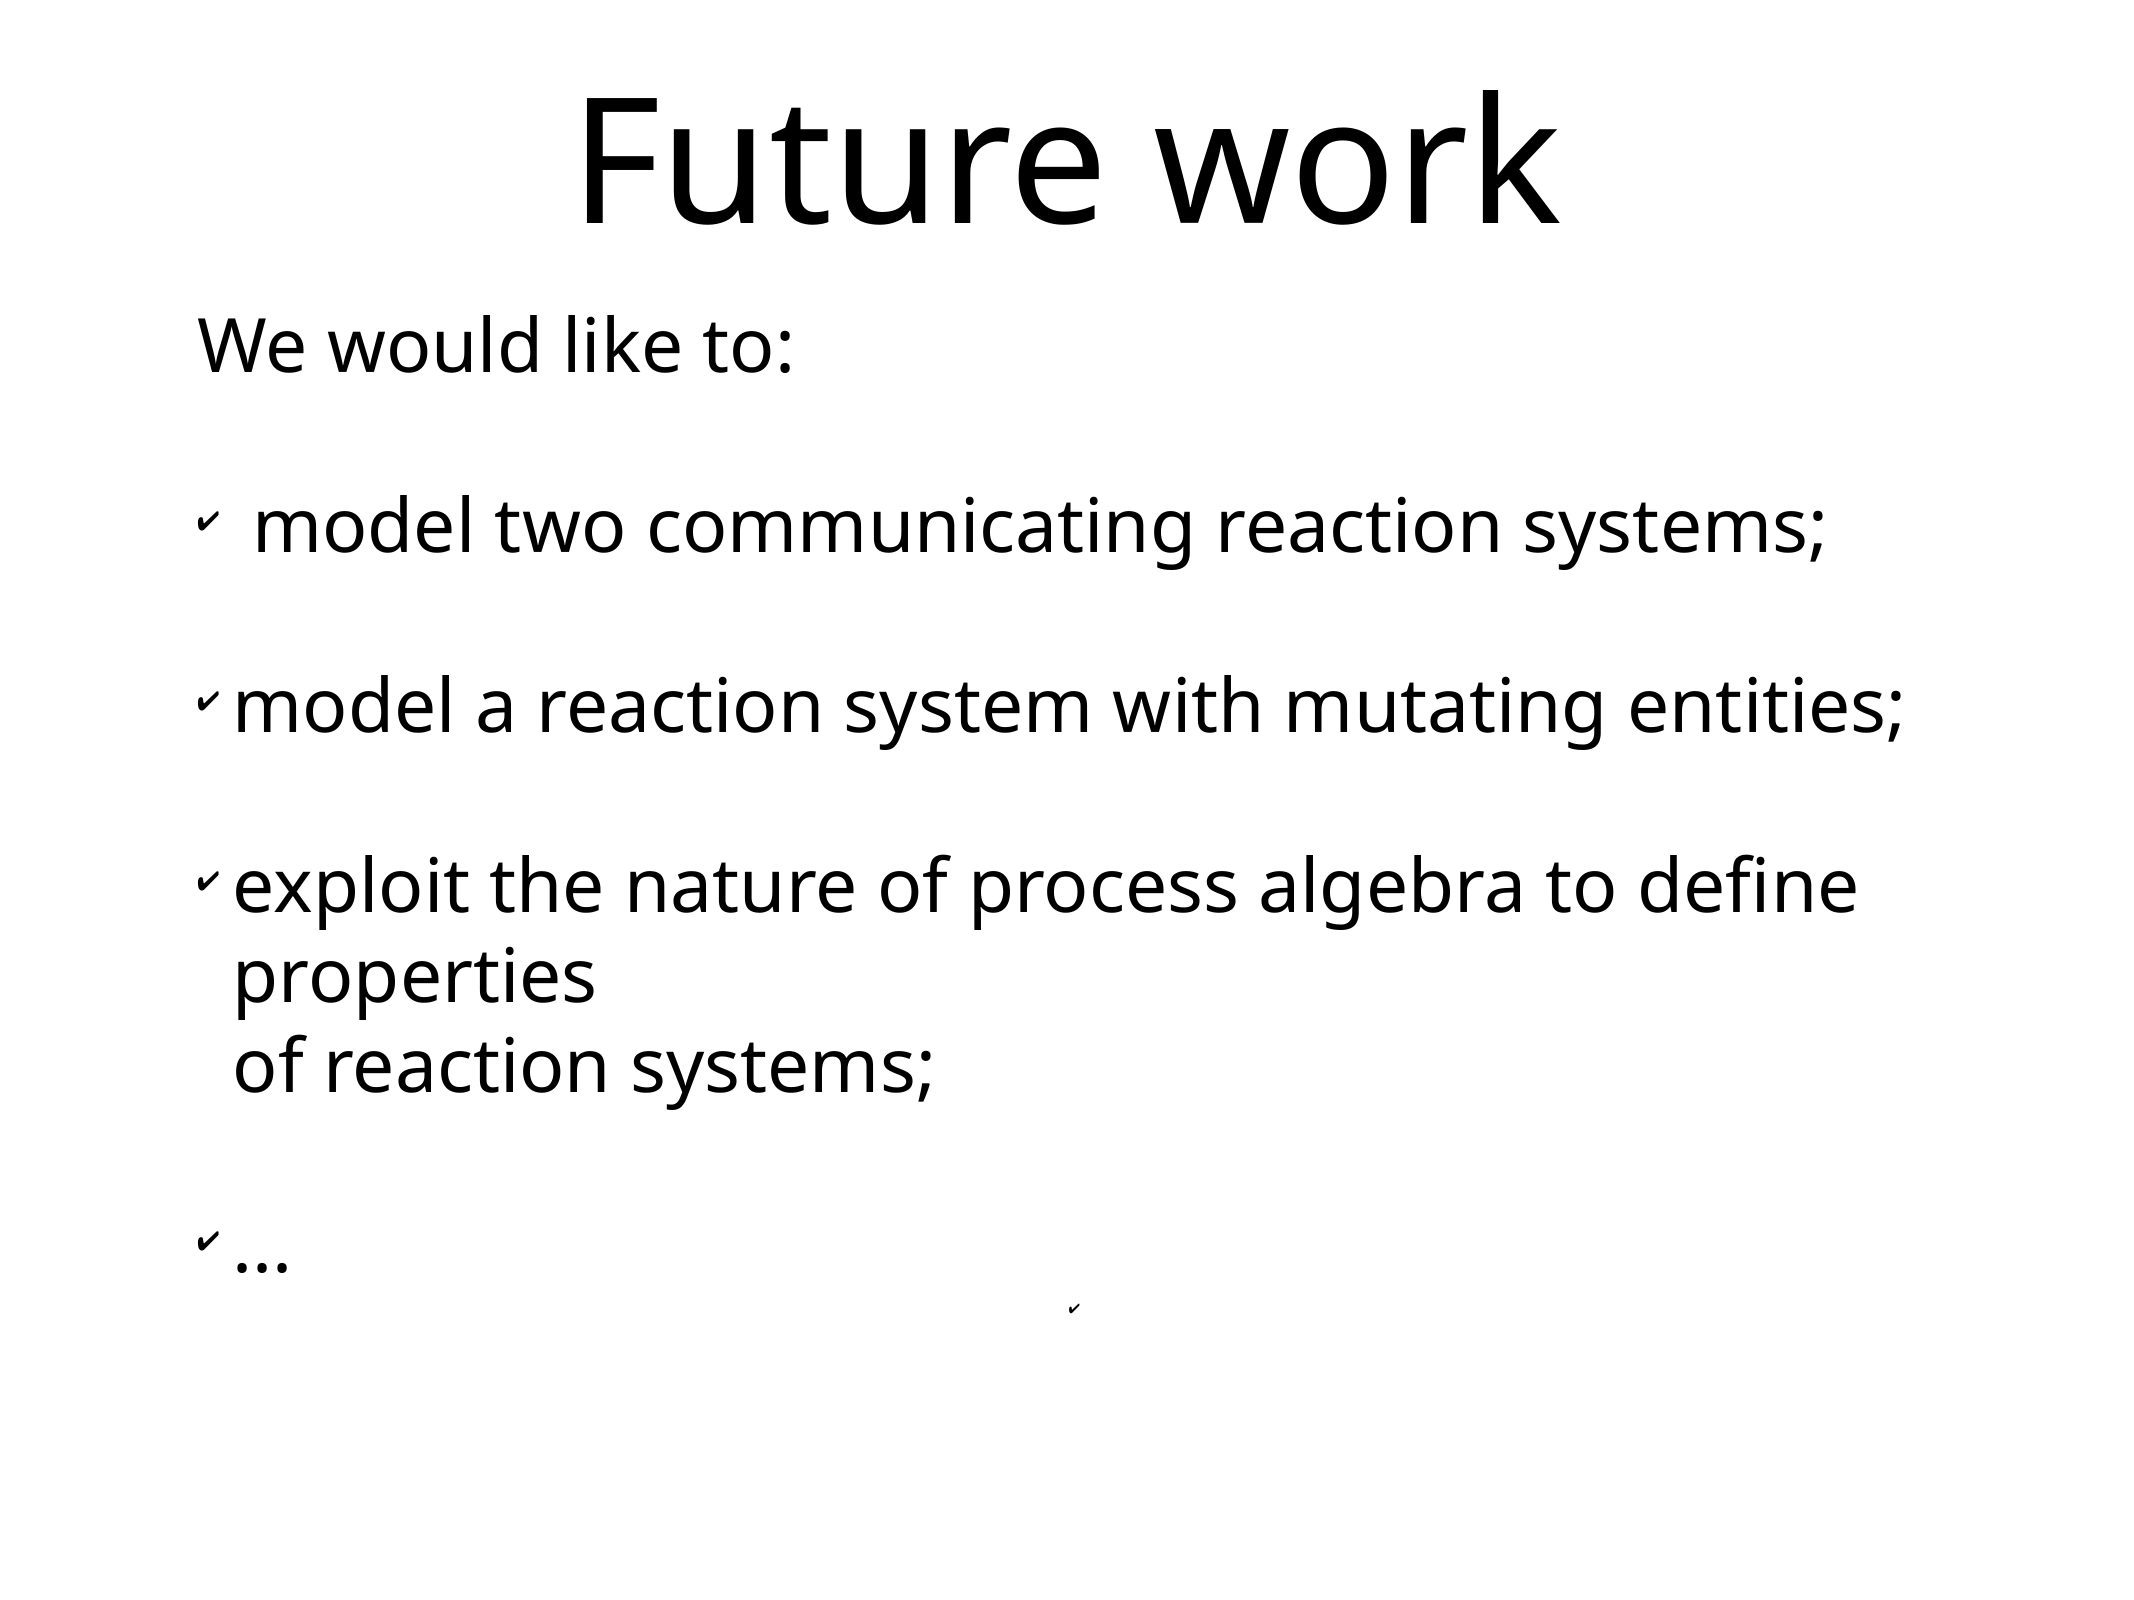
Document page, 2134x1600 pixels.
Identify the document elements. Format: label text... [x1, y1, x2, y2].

title Future work [208, 41, 1925, 289]
text_box We would like to: model two communicating reaction systems; model a reaction system with mutating entities; exploit the nature of process algebra to define properties of reaction systems; ... [188, 289, 2020, 1386]
